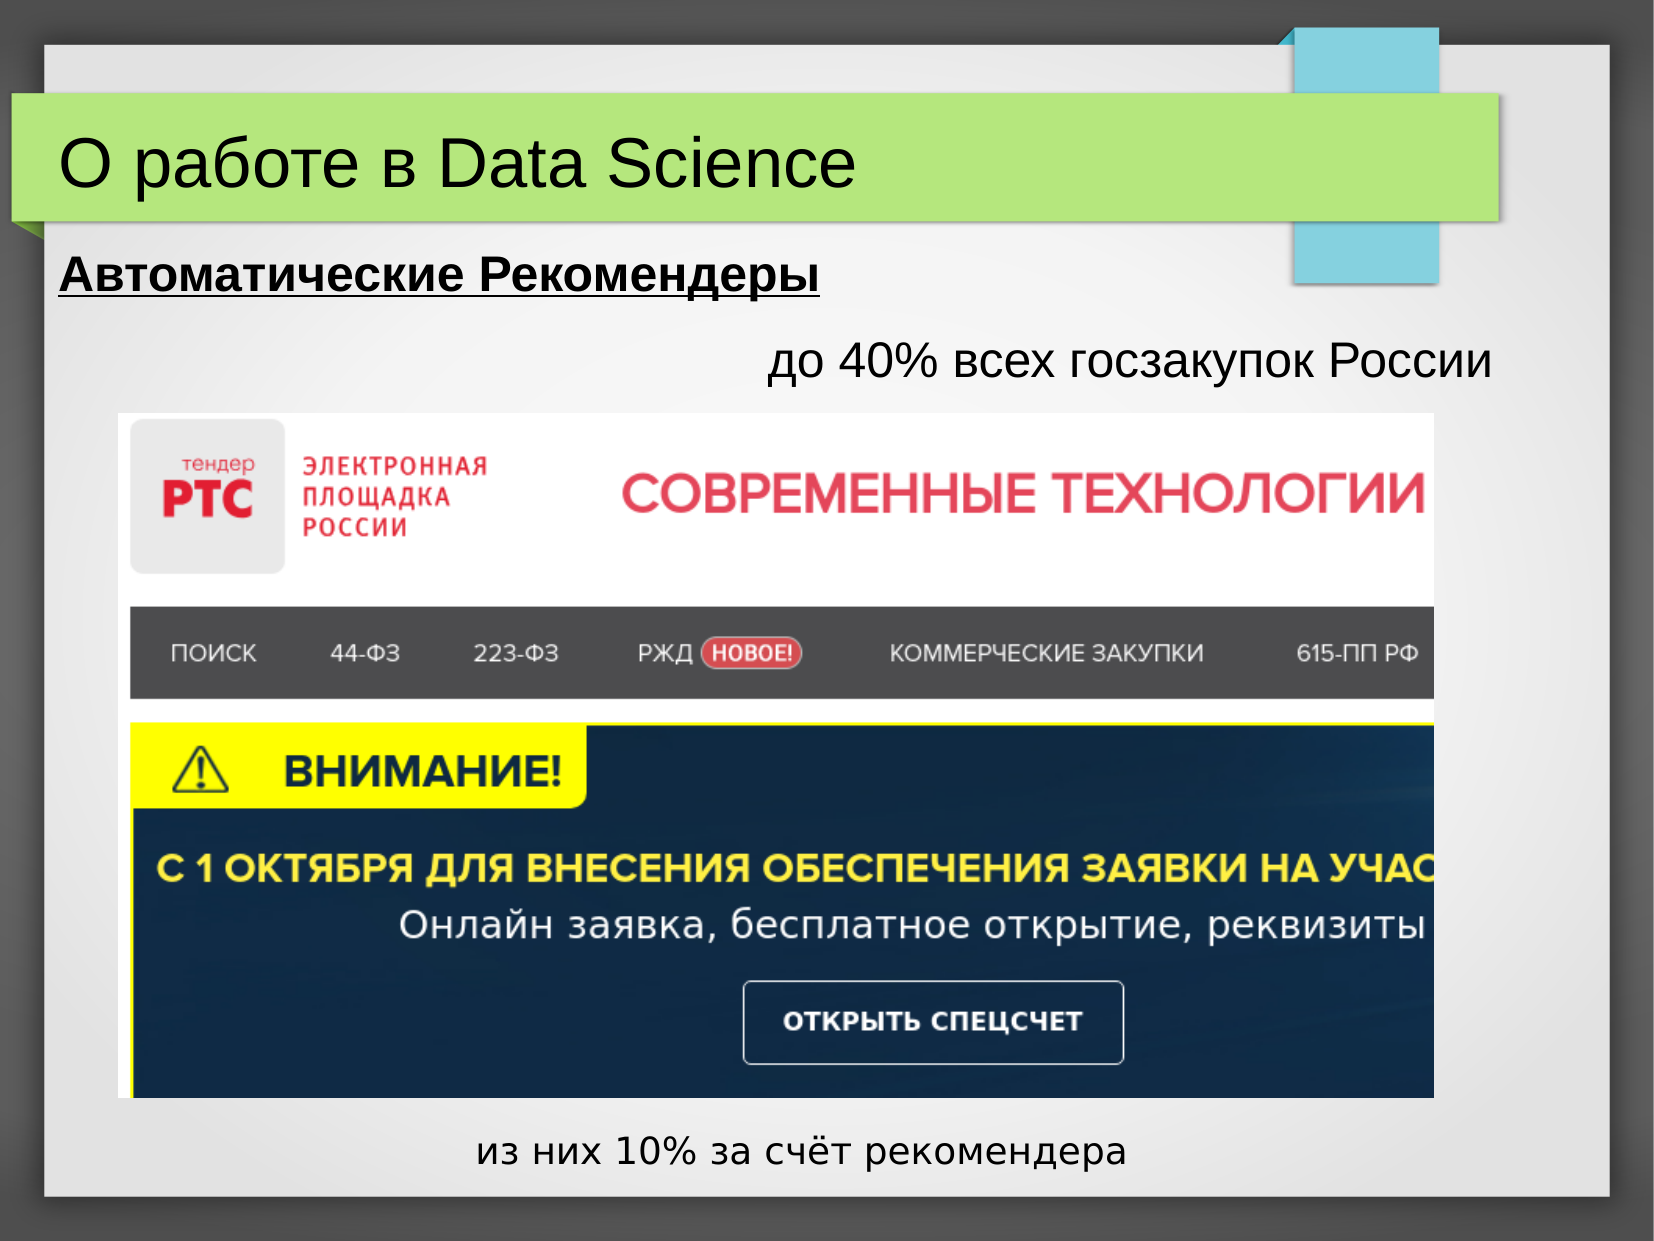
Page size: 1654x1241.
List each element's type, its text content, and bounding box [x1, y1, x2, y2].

picture [0, 0, 1654, 1241]
text_box из них 10% за счёт рекомендера [460, 1122, 1220, 1181]
text_box Автоматические Рекомендеры [58, 236, 851, 313]
subtitle до 40% всех госзакупок России [767, 330, 1583, 390]
title О работе в Data Science [59, 123, 1394, 203]
